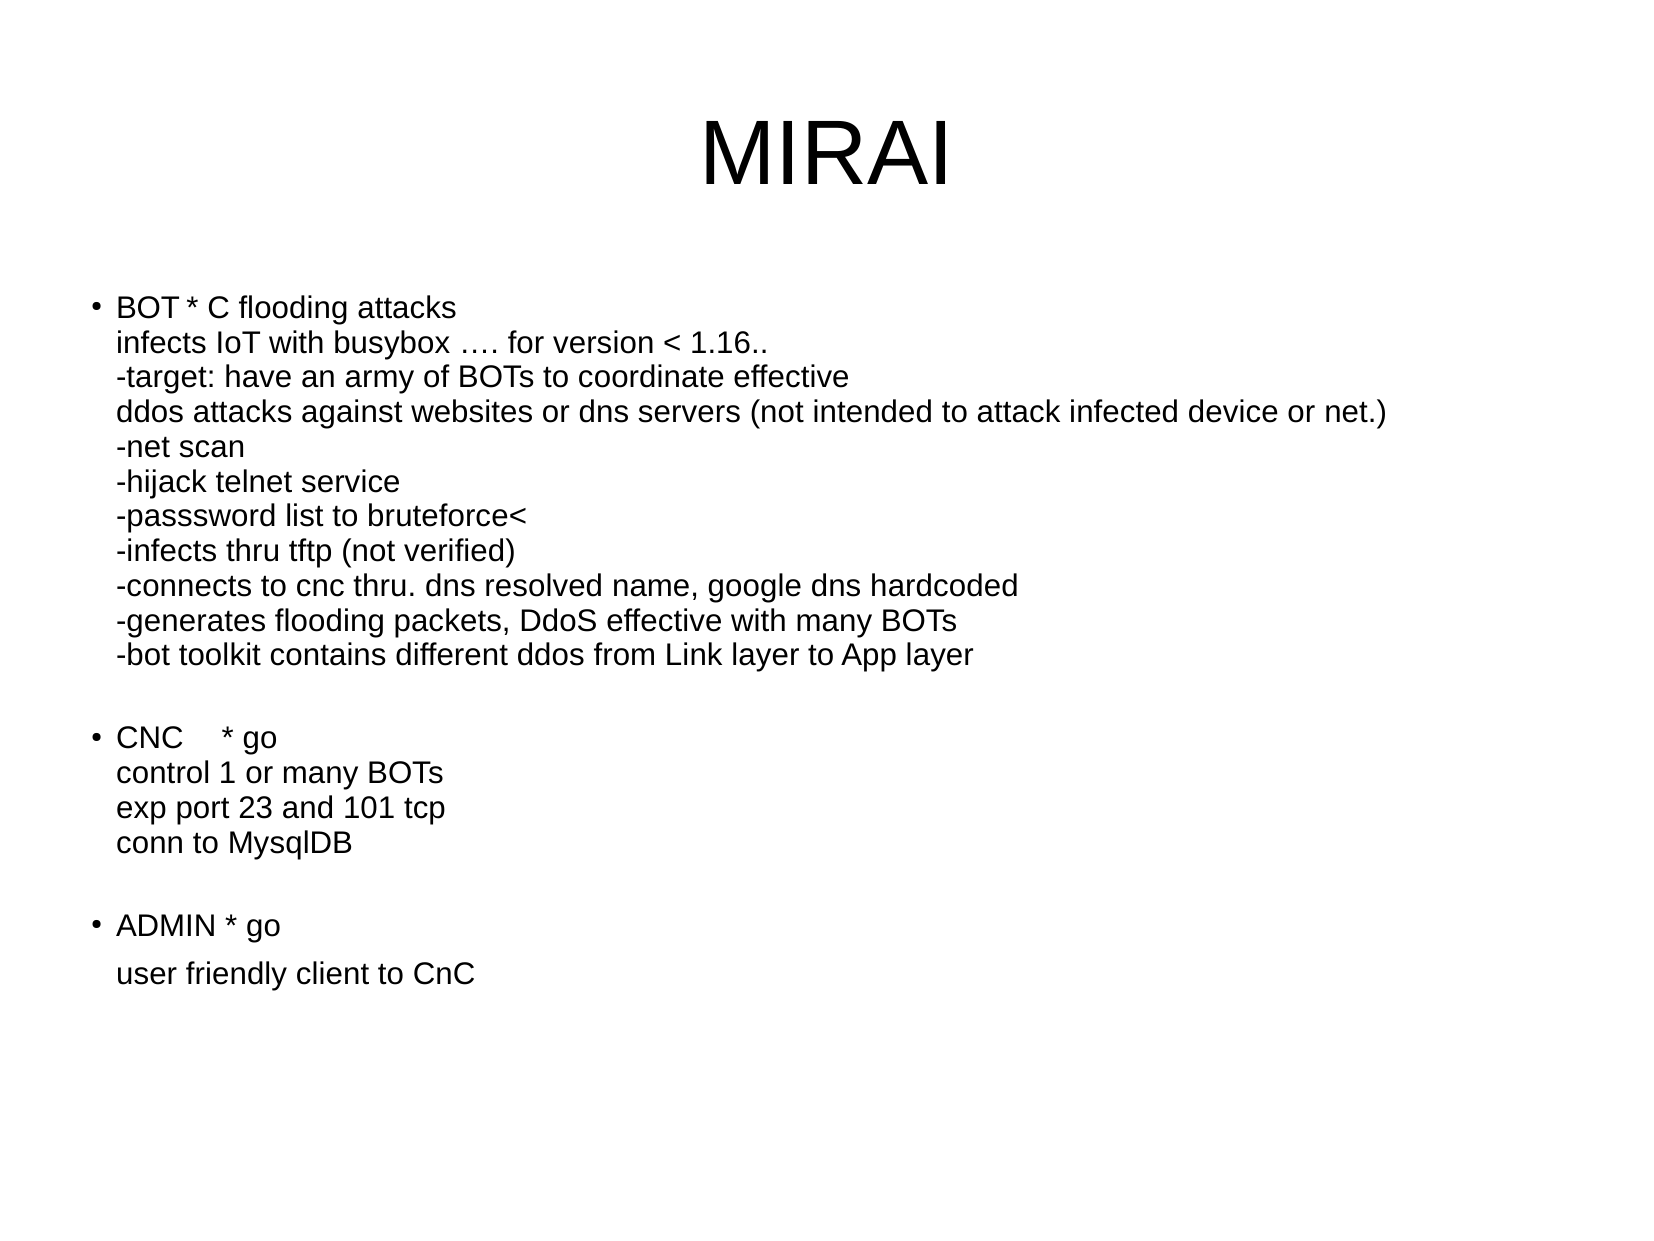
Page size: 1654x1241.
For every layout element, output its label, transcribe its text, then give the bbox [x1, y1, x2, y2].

list BOT * C flooding attacks infects IoT with busybox …. for version < 1.16.. -target: have an army of BOTs to coordinate effective ddos attacks against websites or dns servers (not intended to attack infected device or net.) -net scan -hijack telnet service -passsword list to bruteforce< -infects thru tftp (not verified) -connects to cnc thru. dns resolved name, google dns hardcoded -generates flooding packets, DdoS effective with many BOTs -bot toolkit contains different ddos from Link layer to App layer CNC * go control 1 or many BOTs exp port 23 and 101 tcp conn to MysqlDB ADMIN * go user friendly client to CnC [82, 290, 1571, 1010]
title MIRAI [82, 49, 1571, 257]
